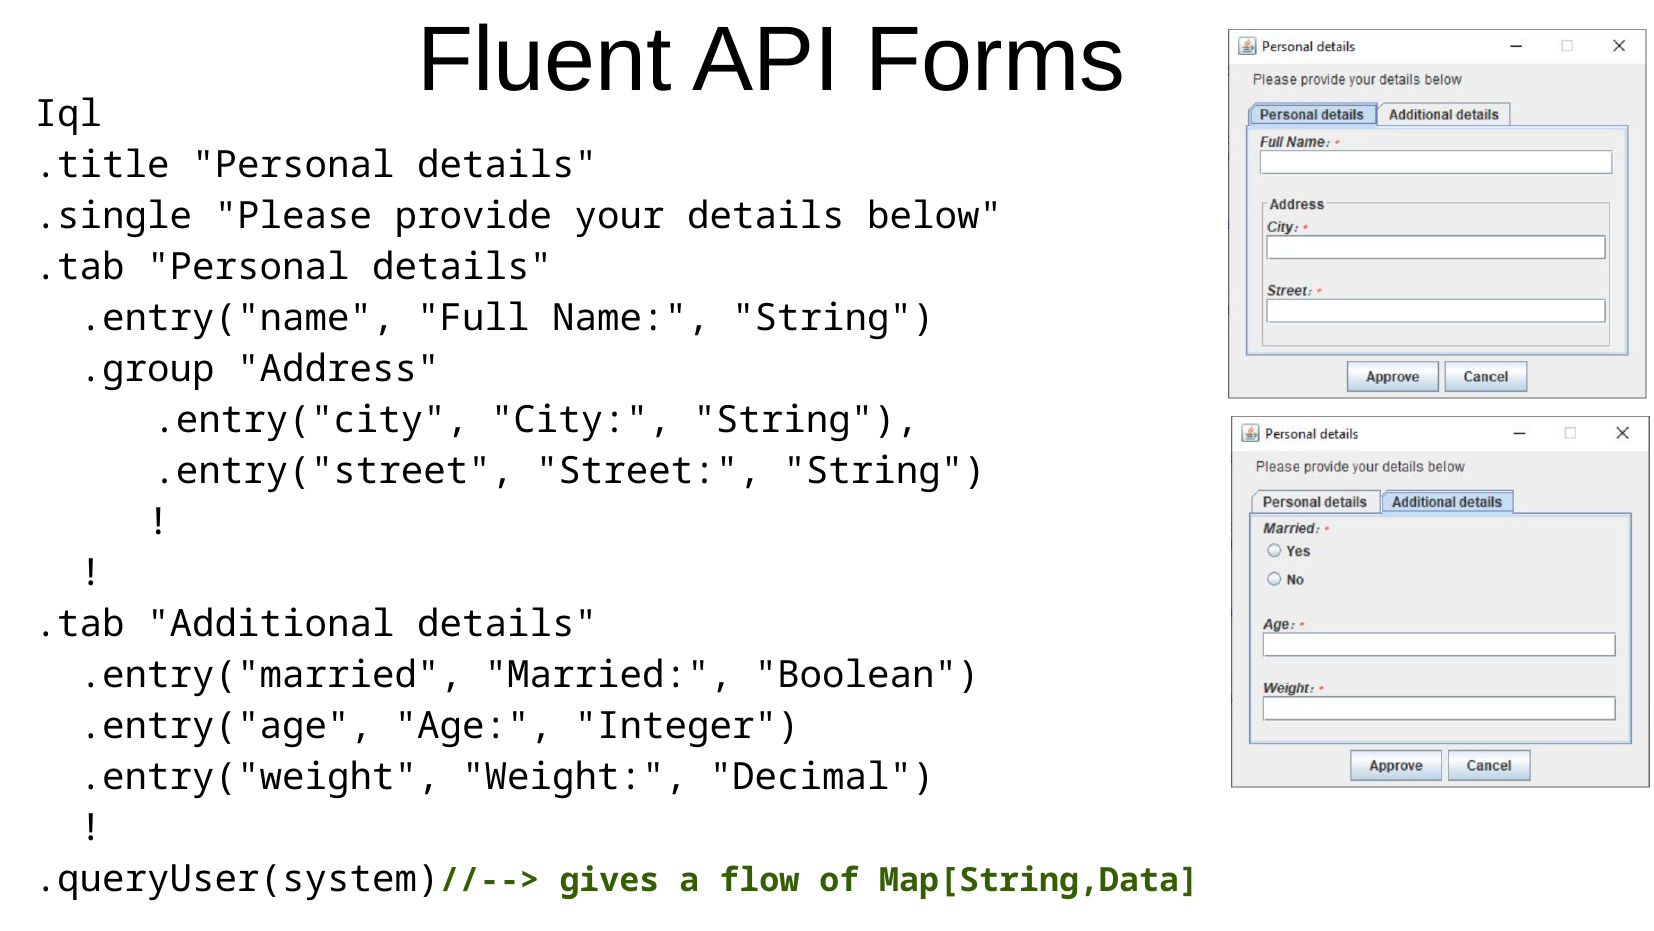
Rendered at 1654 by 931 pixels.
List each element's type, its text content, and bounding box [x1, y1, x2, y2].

picture [1217, 23, 1648, 402]
text_box Iql .title "Personal details" .single "Please provide your details below" .tab "Personal details" .entry("name", "Full Name:", "String") .group "Address" .entry("city", "City:", "String"), .entry("street", "Street:", "String") ! ! .tab "Additional details" .entry("married", "Married:", "Boolean") .entry("age", "Age:", "Integer") .entry("weight", "Weight:", "Decimal") ! .queryUser(system)//--> gives a flow of Map[String,Data] [19, 78, 1627, 910]
title Fluent API Forms [405, 0, 1138, 78]
picture [1227, 411, 1654, 791]
